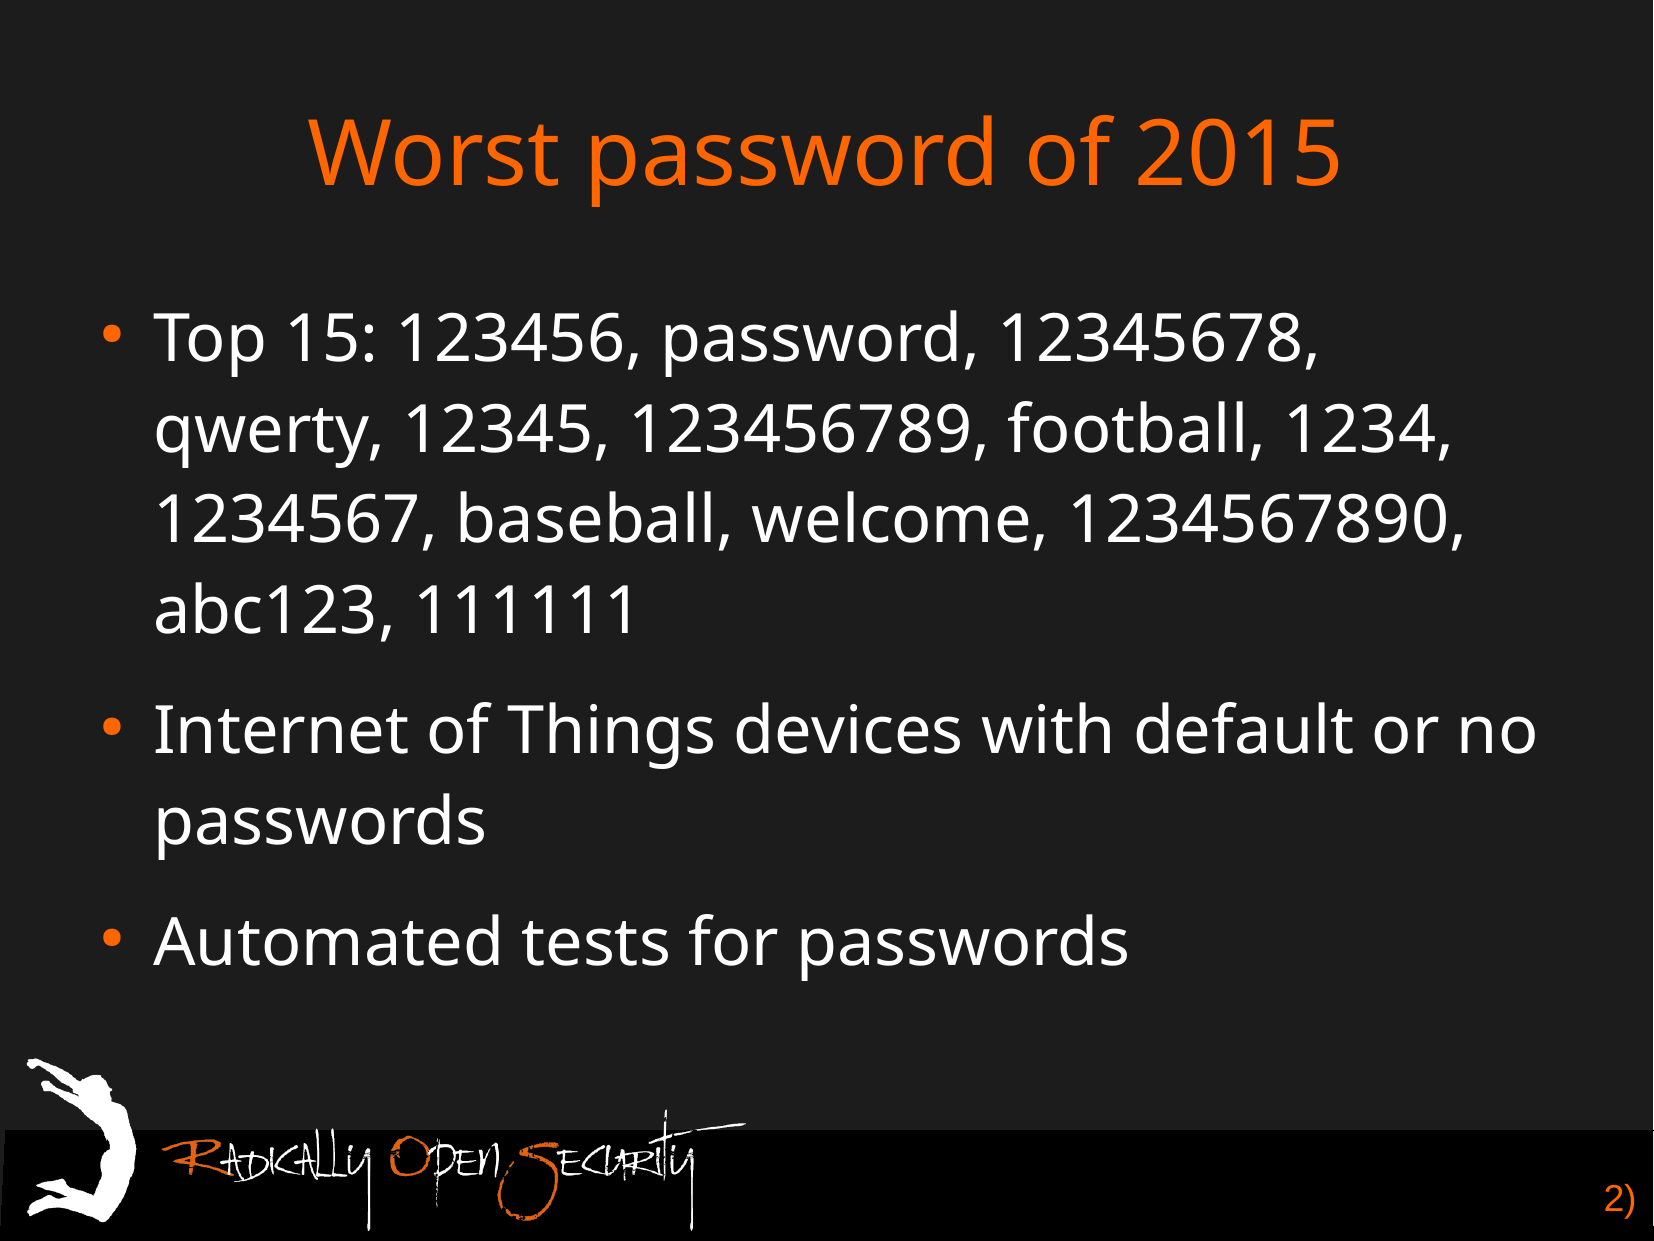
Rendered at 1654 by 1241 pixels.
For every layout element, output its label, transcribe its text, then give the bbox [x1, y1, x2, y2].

picture [0, 1022, 778, 1241]
list Top 15: 123456, password, 12345678, qwerty, 12345, 123456789, football, 1234, 1234567, baseball, welcome, 1234567890, abc123, 111111 Internet of Things devices with default or no passwords Automated tests for passwords [82, 290, 1571, 1010]
title Worst password of 2015 [82, 87, 1571, 213]
text_box 2) [1588, 1169, 1652, 1227]
